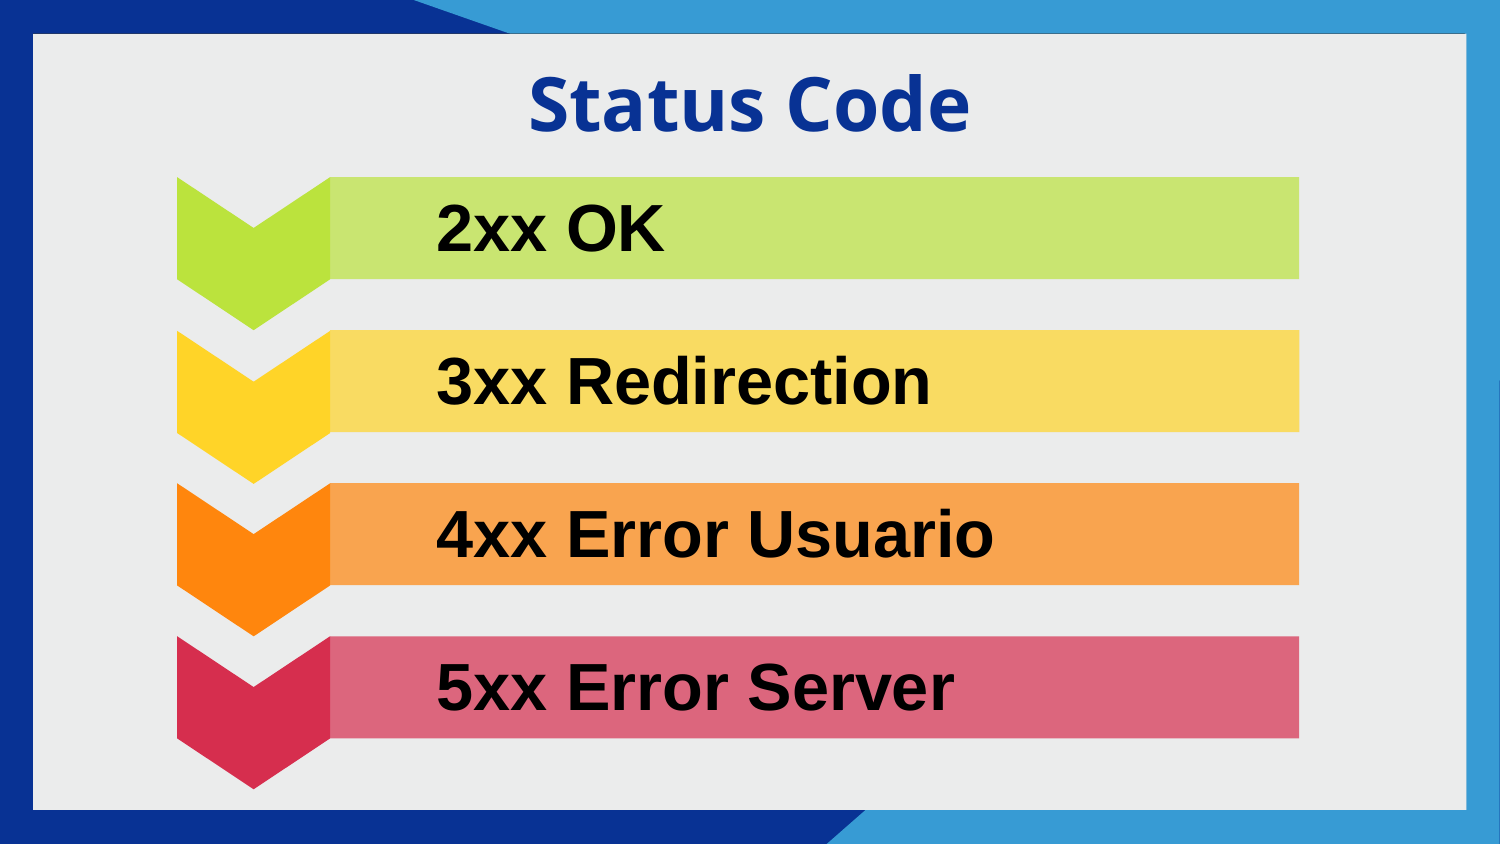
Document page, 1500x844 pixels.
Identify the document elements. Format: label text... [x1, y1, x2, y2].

text_box [177, 330, 331, 484]
text_box [177, 636, 331, 790]
text_box 2xx OK [331, 177, 1300, 280]
text_box 5xx Error Server [331, 636, 1300, 739]
text_box [177, 483, 331, 637]
text_box 4xx Error Usuario [331, 483, 1300, 586]
text_box 3xx Redirection [331, 330, 1300, 433]
title Status Code [34, 36, 1466, 178]
text_box [177, 177, 331, 331]
